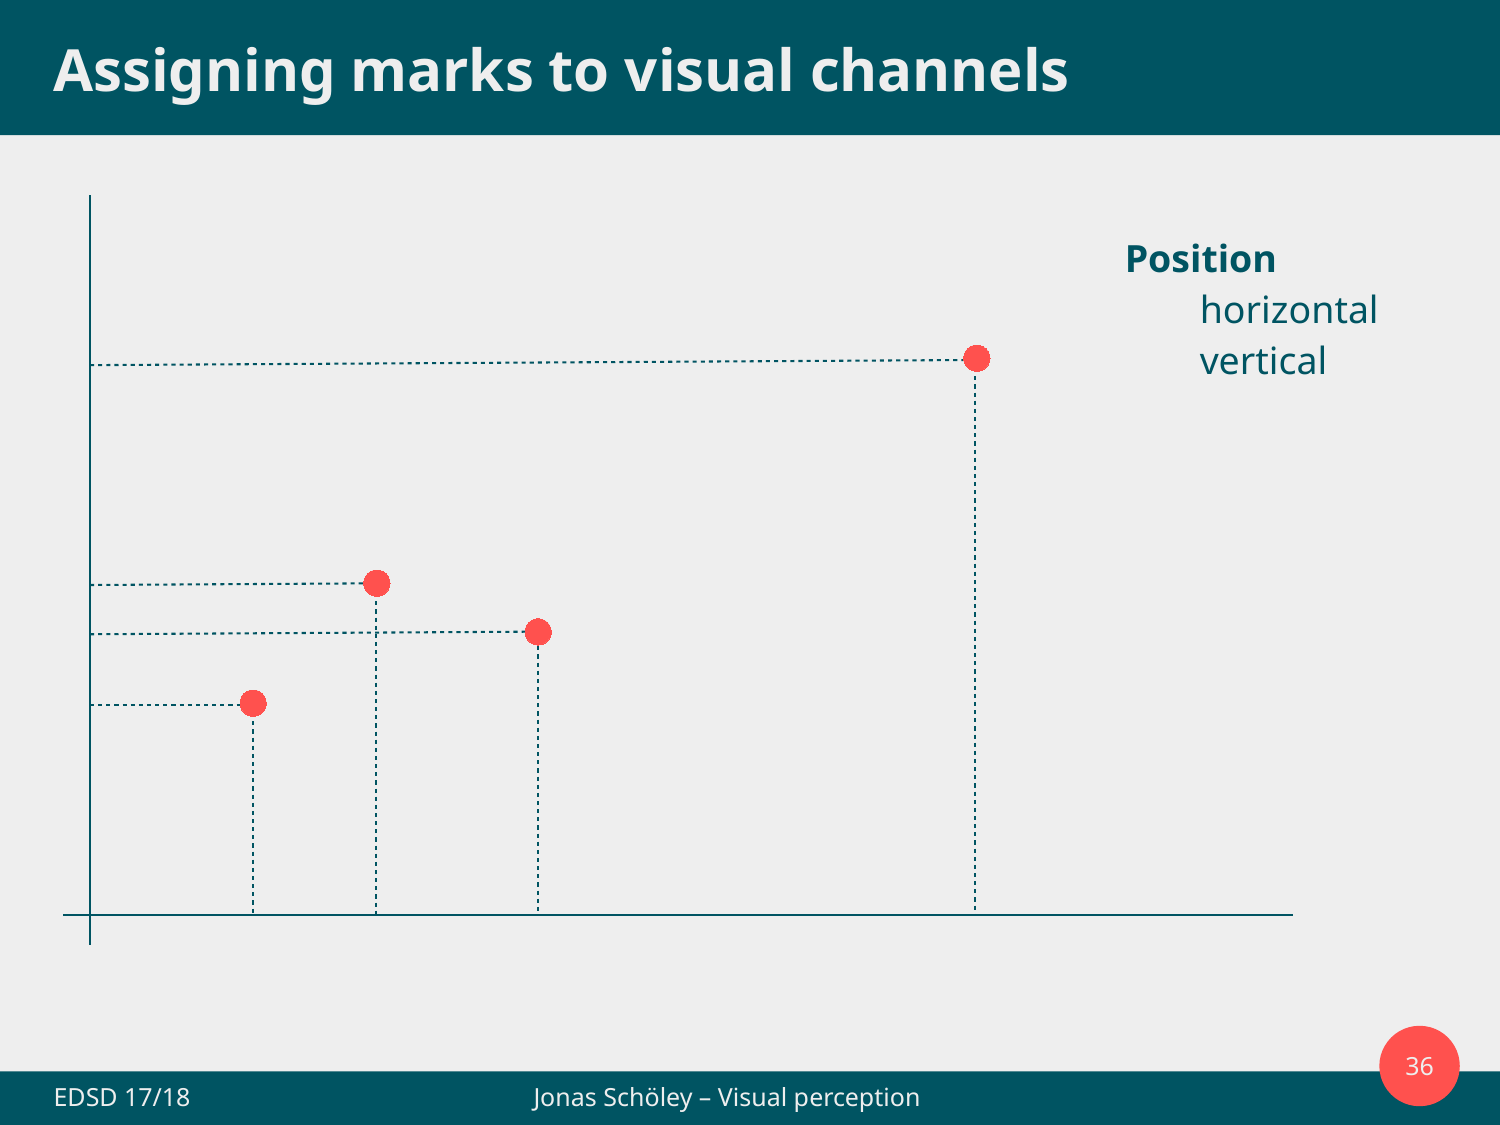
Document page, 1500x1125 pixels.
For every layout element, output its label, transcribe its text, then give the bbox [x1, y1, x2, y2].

text_box Position horizontal vertical [1110, 224, 1381, 389]
text_box [525, 618, 552, 646]
text_box [363, 570, 391, 597]
text_box [963, 345, 991, 372]
title Assigning marks to visual channels [53, 0, 1447, 141]
text_box [240, 690, 267, 717]
